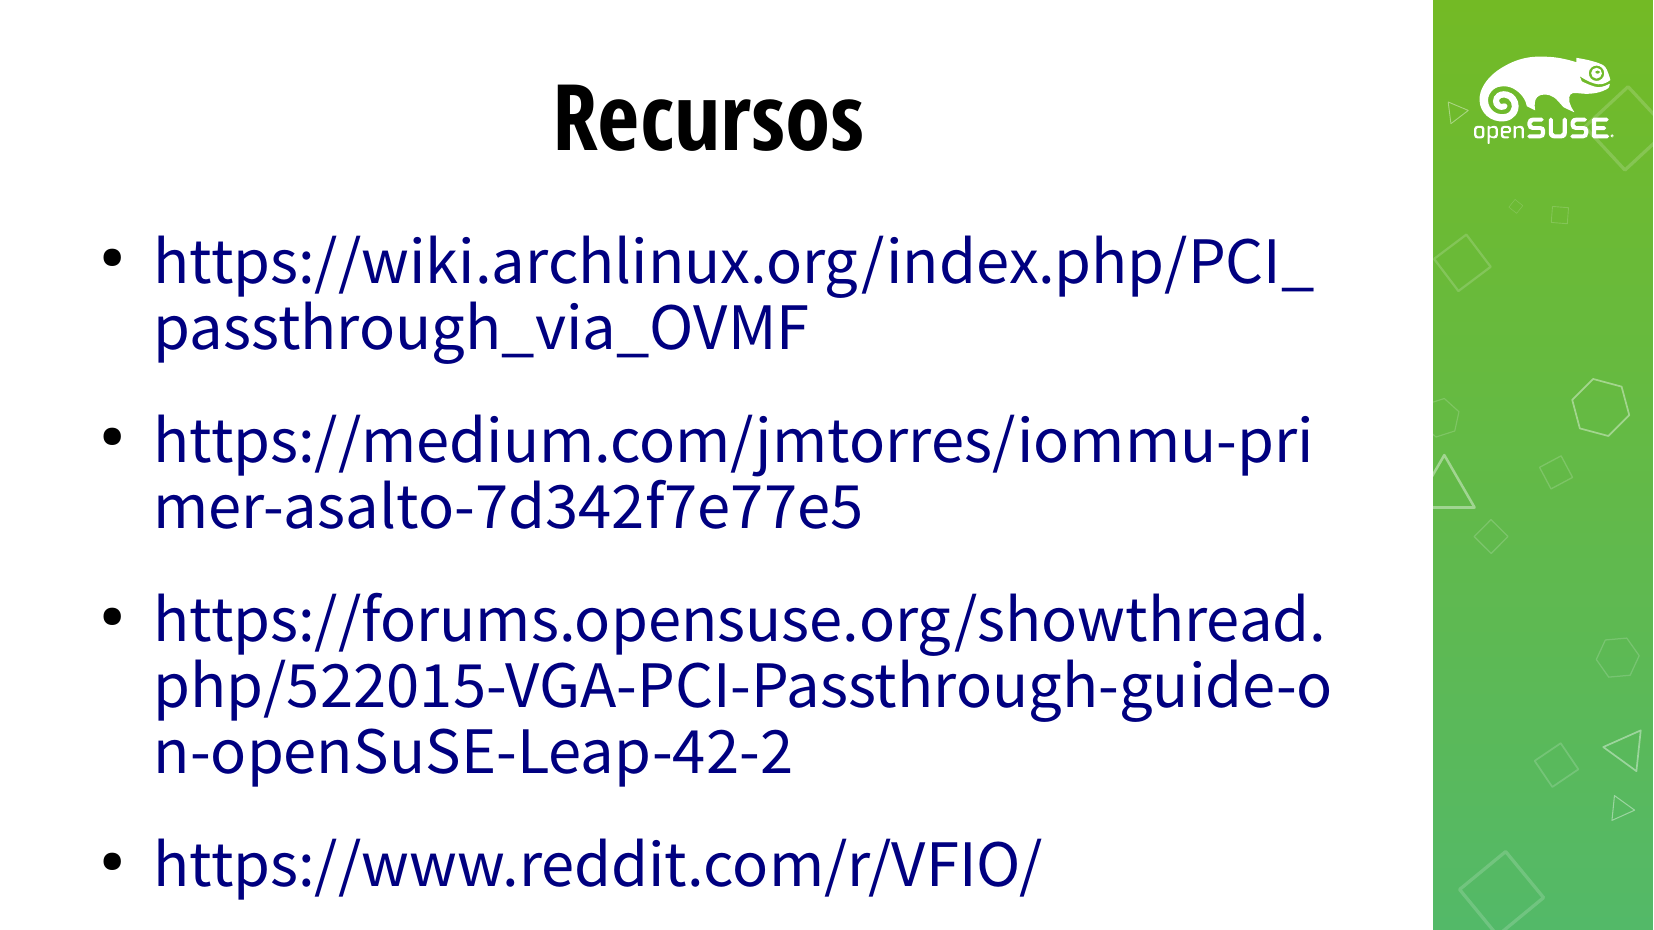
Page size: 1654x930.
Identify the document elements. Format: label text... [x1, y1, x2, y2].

title Recursos [82, 37, 1336, 193]
list https://wiki.archlinux.org/index.php/PCI_passthrough_via_OVMF https://medium.com/jmtorres/iommu-primer-asalto-7d342f7e77e5 https://forums.opensuse.org/showthread.php/522015-VGA-PCI-Passthrough-guide-on-openSuSE-Leap-42-2 https://www.reddit.com/r/VFIO/ [82, 217, 1336, 757]
